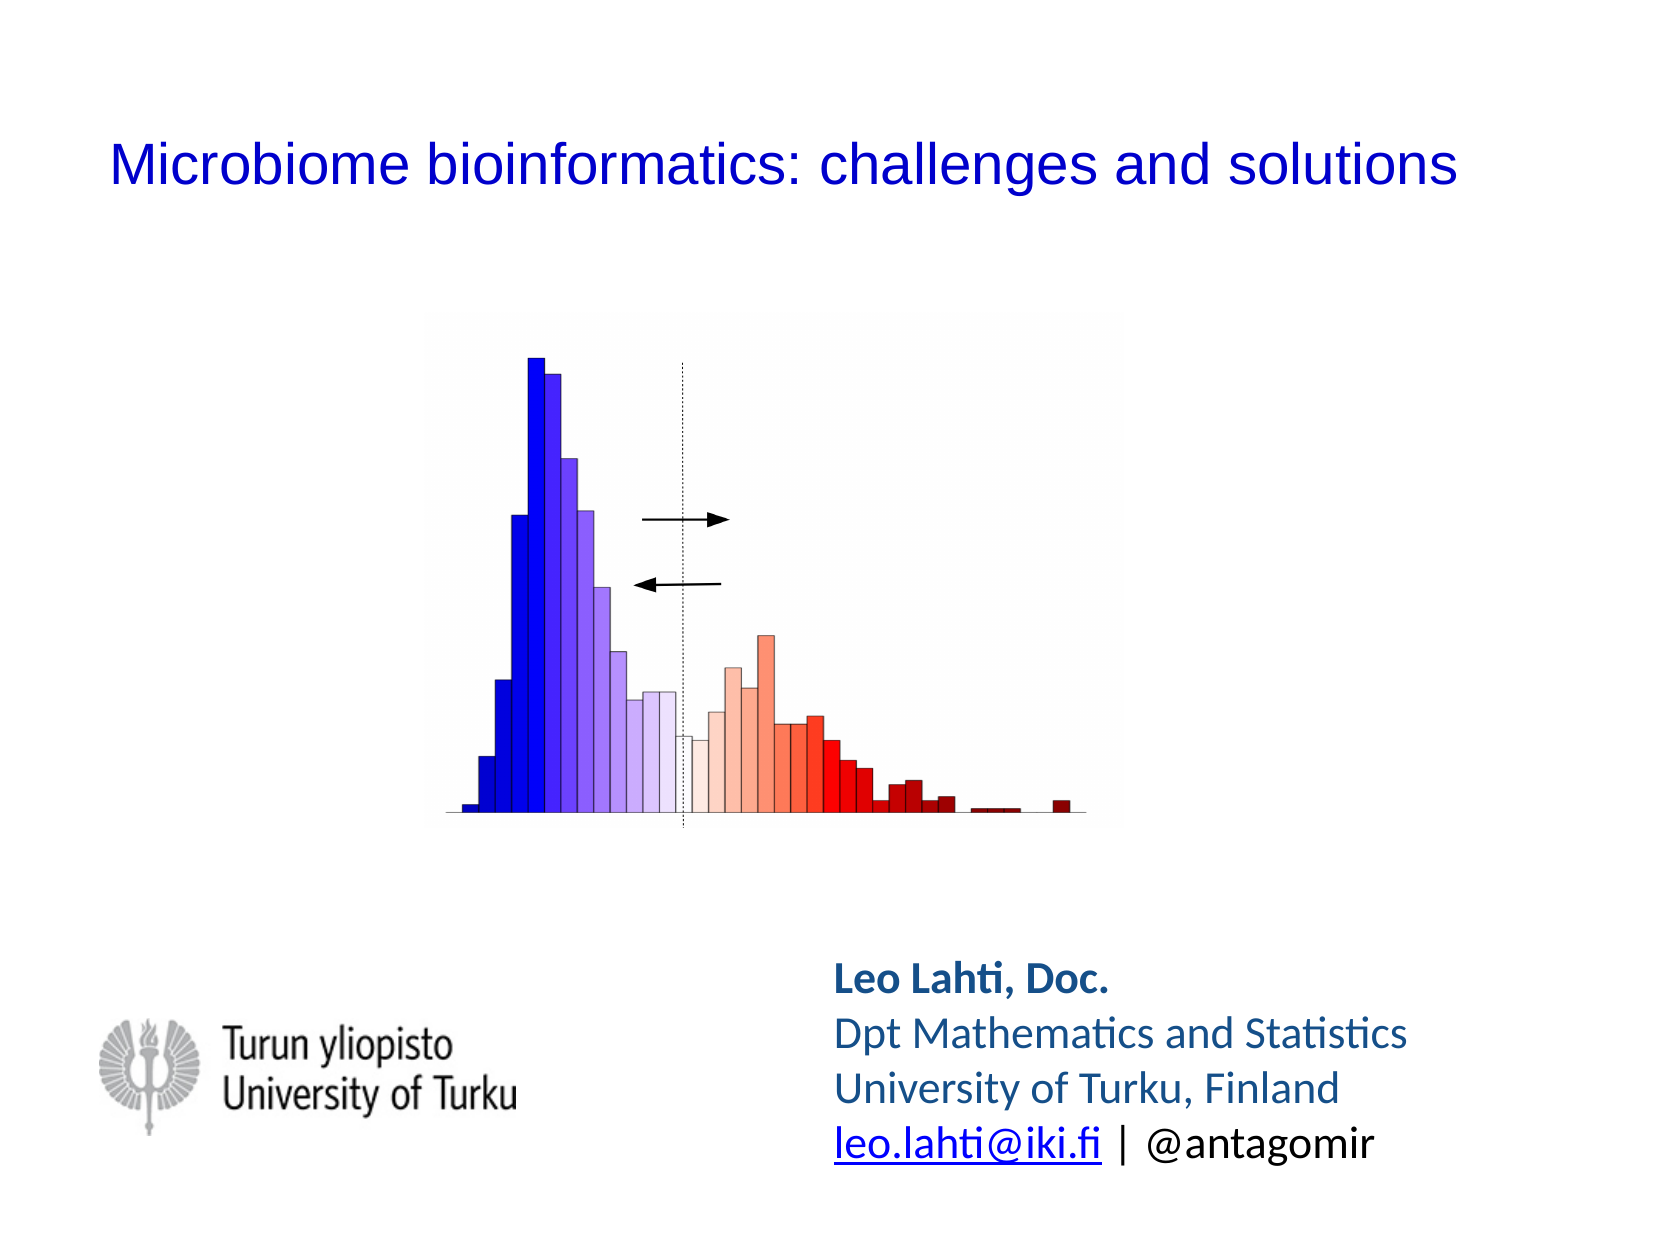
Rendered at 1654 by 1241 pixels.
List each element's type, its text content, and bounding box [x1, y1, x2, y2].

text_box Leo Lahti, Doc. Dpt Mathematics and Statistics University of Turku, Finland leo.lahti@iki.fi | @antagomir [819, 940, 1606, 1197]
picture [99, 1018, 516, 1136]
picture [424, 312, 1124, 829]
text_box Microbiome bioinformatics: challenges and solutions [109, 45, 1556, 278]
